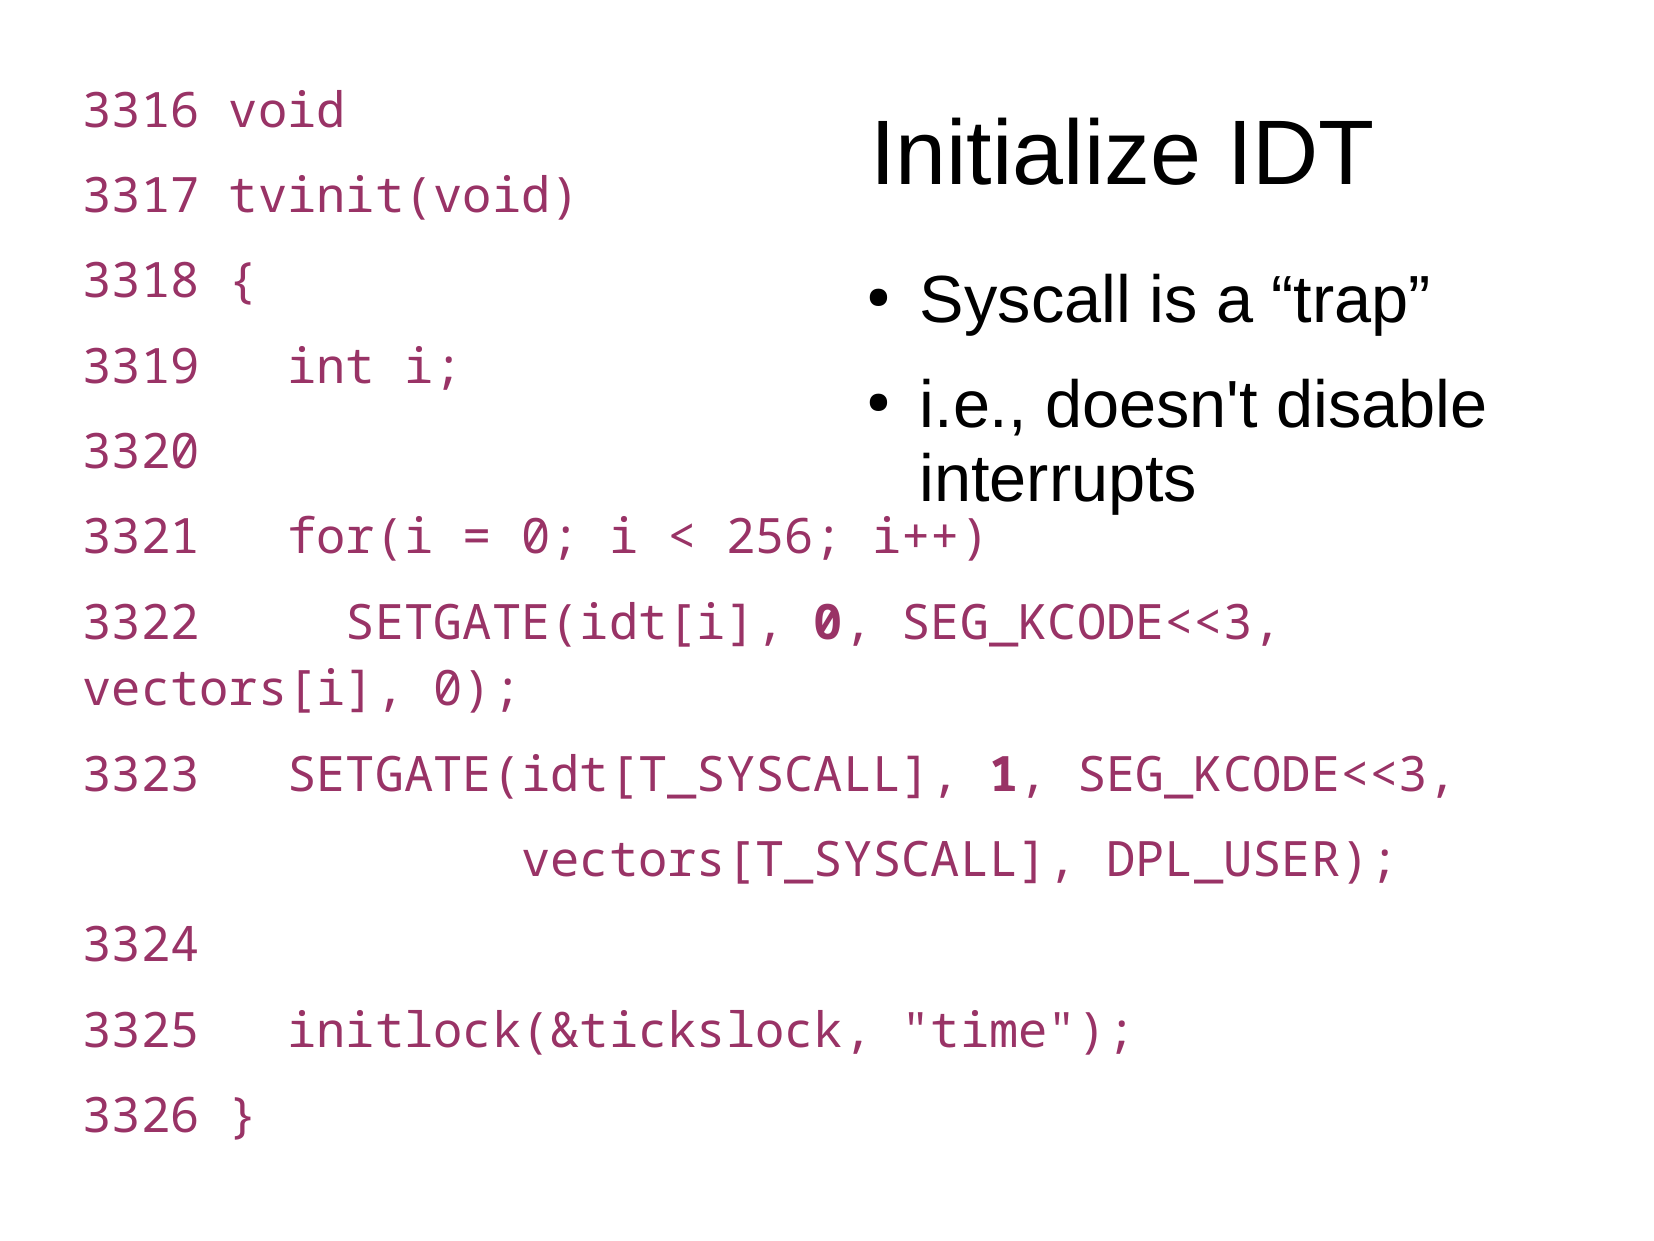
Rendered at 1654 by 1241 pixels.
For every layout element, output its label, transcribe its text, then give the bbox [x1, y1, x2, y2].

list 3316 void 3317 tvinit(void) 3318 { 3319 int i; 3320 3321 for(i = 0; i < 256; i++) 3322 SETGATE(idt[i], 0, SEG_KCODE<<3, vectors[i], 0); 3323 SETGATE(idt[T_SYSCALL], 1, SEG_KCODE<<3, vectors[T_SYSCALL], DPL_USER); 3324 3325 initlock(&tickslock, "time"); 3326 } [82, 75, 1571, 1163]
list Syscall is a “trap” i.e., doesn't disable interrupts [848, 262, 1576, 682]
title Initialize IDT [675, 49, 1571, 257]
